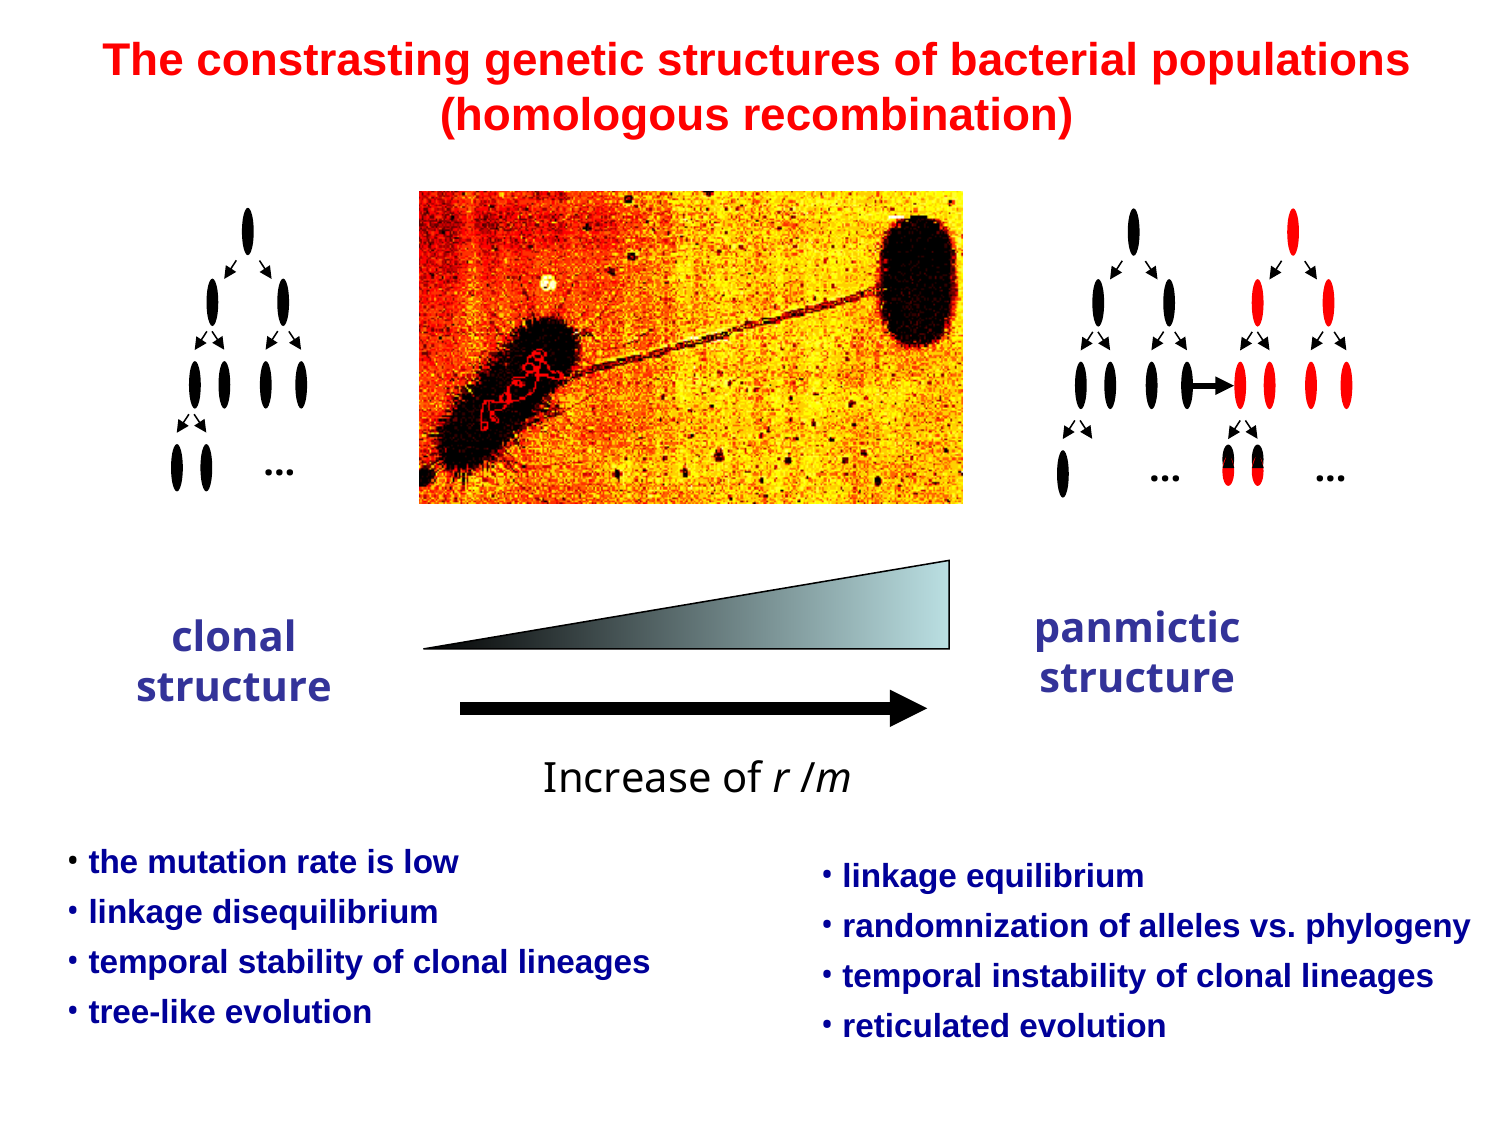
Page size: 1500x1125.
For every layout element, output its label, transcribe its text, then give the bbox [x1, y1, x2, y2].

text_box [423, 560, 950, 649]
text_box ... [1134, 436, 1197, 498]
text_box clonal structure [121, 601, 347, 718]
text_box panmictic structure [1019, 592, 1256, 709]
text_box linkage equilibrium randomnization of alleles vs. phylogeny temporal instability of clonal lineages reticulated evolution [805, 836, 1487, 1052]
text_box [1251, 444, 1264, 486]
text_box [1127, 208, 1140, 256]
text_box [1074, 361, 1087, 410]
text_box [1263, 361, 1276, 410]
text_box [1234, 361, 1247, 410]
text_box [1145, 361, 1158, 410]
text_box [171, 444, 183, 492]
text_box [1322, 279, 1335, 327]
text_box [1163, 279, 1176, 327]
text_box Increase of r /m [529, 743, 867, 809]
text_box [241, 207, 254, 256]
text_box [1287, 208, 1299, 256]
text_box [1092, 279, 1105, 327]
text_box [259, 361, 272, 409]
text_box [1251, 279, 1264, 327]
text_box [277, 278, 290, 327]
text_box [1057, 450, 1069, 498]
text_box [1305, 361, 1317, 410]
text_box [188, 361, 201, 409]
text_box [1181, 361, 1193, 410]
text_box [1104, 361, 1117, 410]
text_box ... [1299, 436, 1362, 498]
text_box [295, 361, 308, 409]
text_box The constrasting genetic structures of bacterial populations (homologous recombination) [87, 22, 1427, 148]
picture [419, 191, 963, 504]
text_box [206, 278, 219, 327]
text_box [200, 444, 213, 492]
text_box [1340, 361, 1353, 410]
text_box the mutation rate is low linkage disequilibrium temporal stability of clonal lineages tree-like evolution [51, 822, 667, 1038]
text_box [1222, 444, 1235, 486]
text_box [218, 361, 231, 409]
text_box ... [248, 430, 311, 491]
